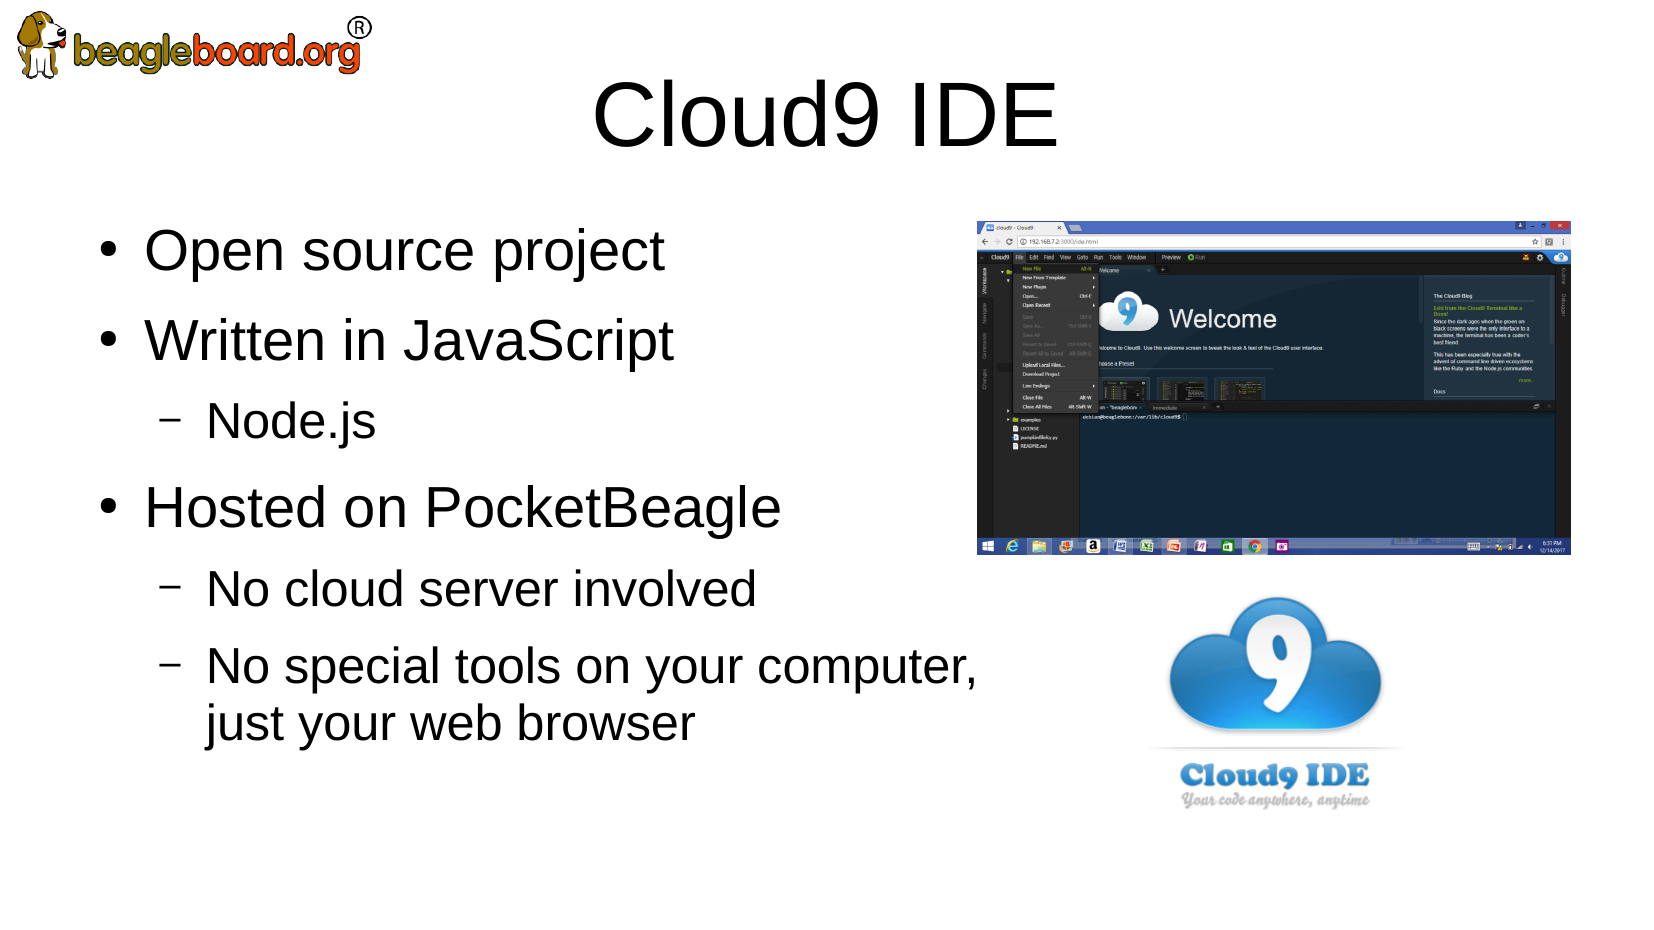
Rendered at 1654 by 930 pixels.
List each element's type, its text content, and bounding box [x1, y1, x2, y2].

picture [1140, 593, 1412, 811]
picture [17, 11, 372, 79]
list Open source project Written in JavaScript Node.js Hosted on PocketBeagle No cloud server involved No special tools on your computer, just your web browser [82, 217, 1571, 757]
picture [977, 221, 1571, 556]
title Cloud9 IDE [82, 37, 1571, 193]
